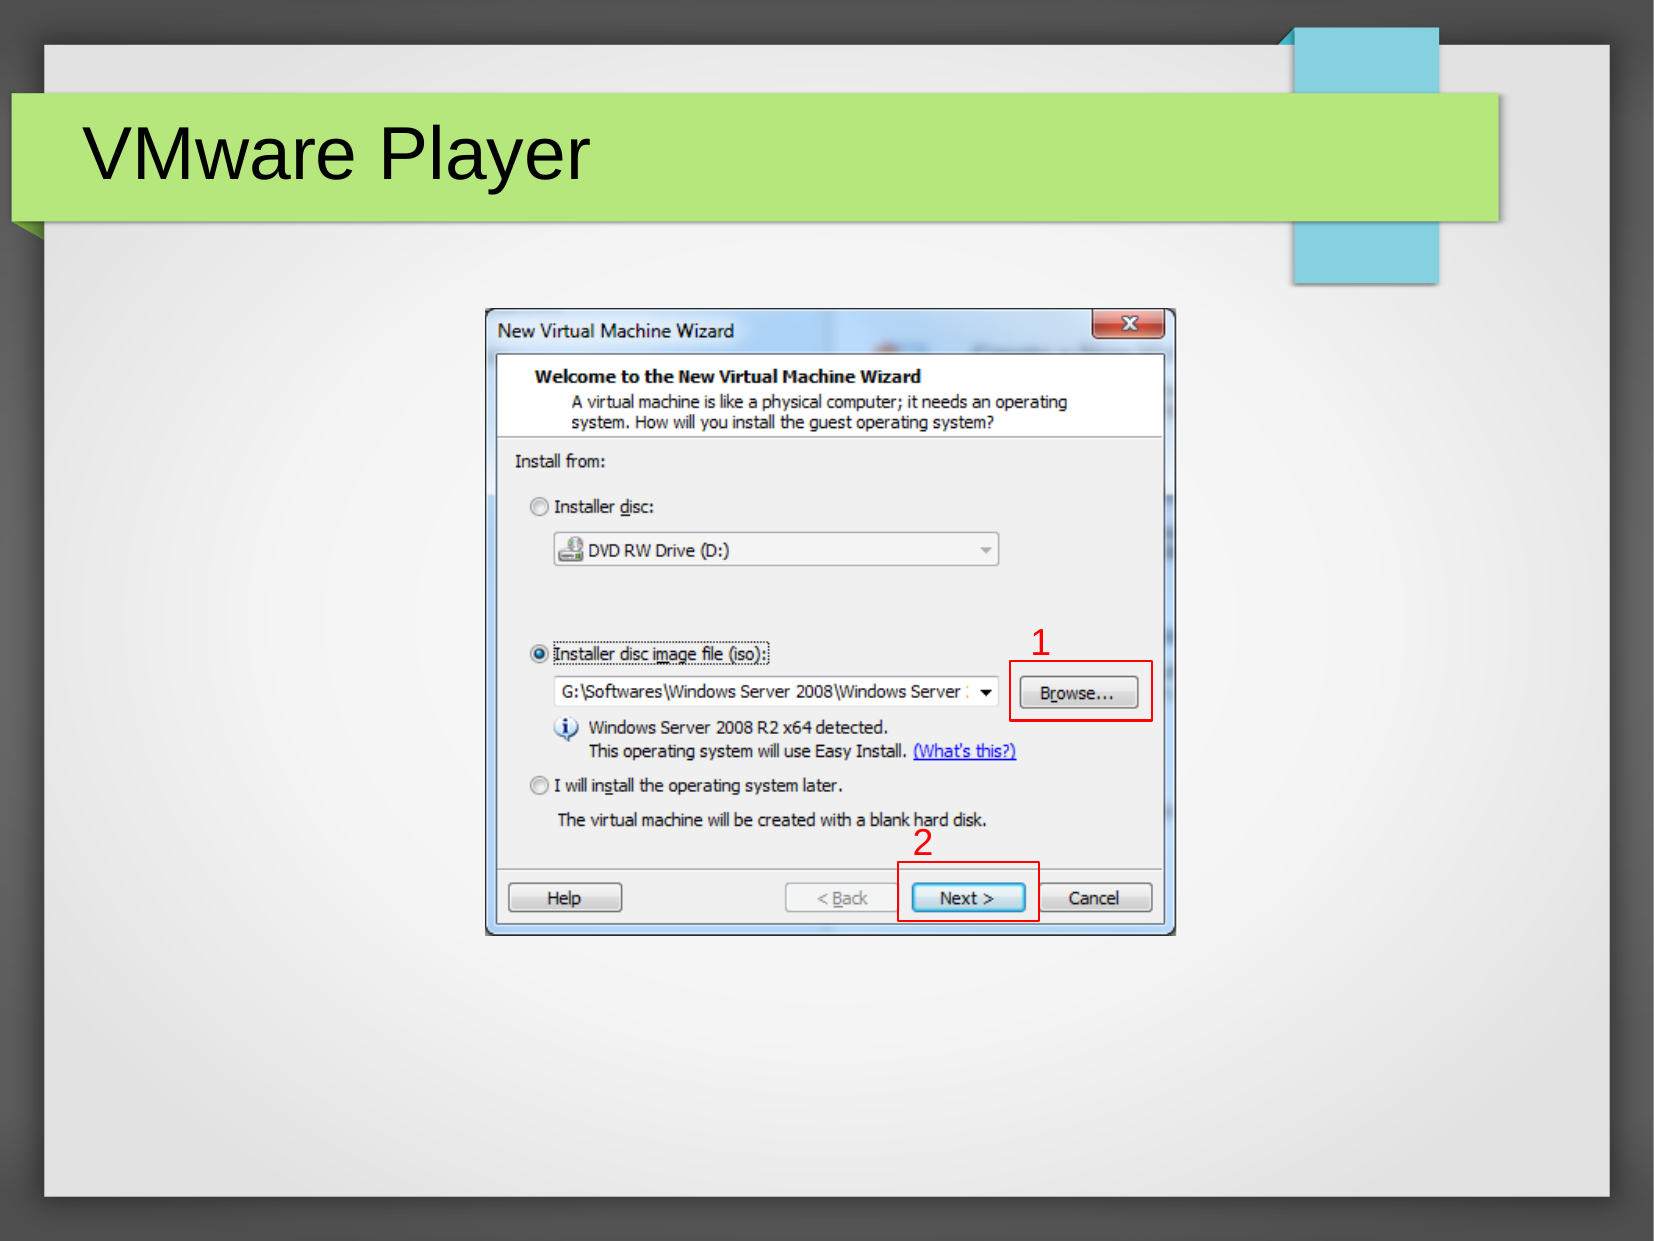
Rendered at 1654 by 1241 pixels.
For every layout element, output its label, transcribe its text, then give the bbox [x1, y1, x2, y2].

text_box 1 [1015, 614, 1067, 671]
picture [0, 0, 1654, 1241]
title VMware Player [82, 94, 1264, 213]
text_box 2 [897, 814, 949, 871]
